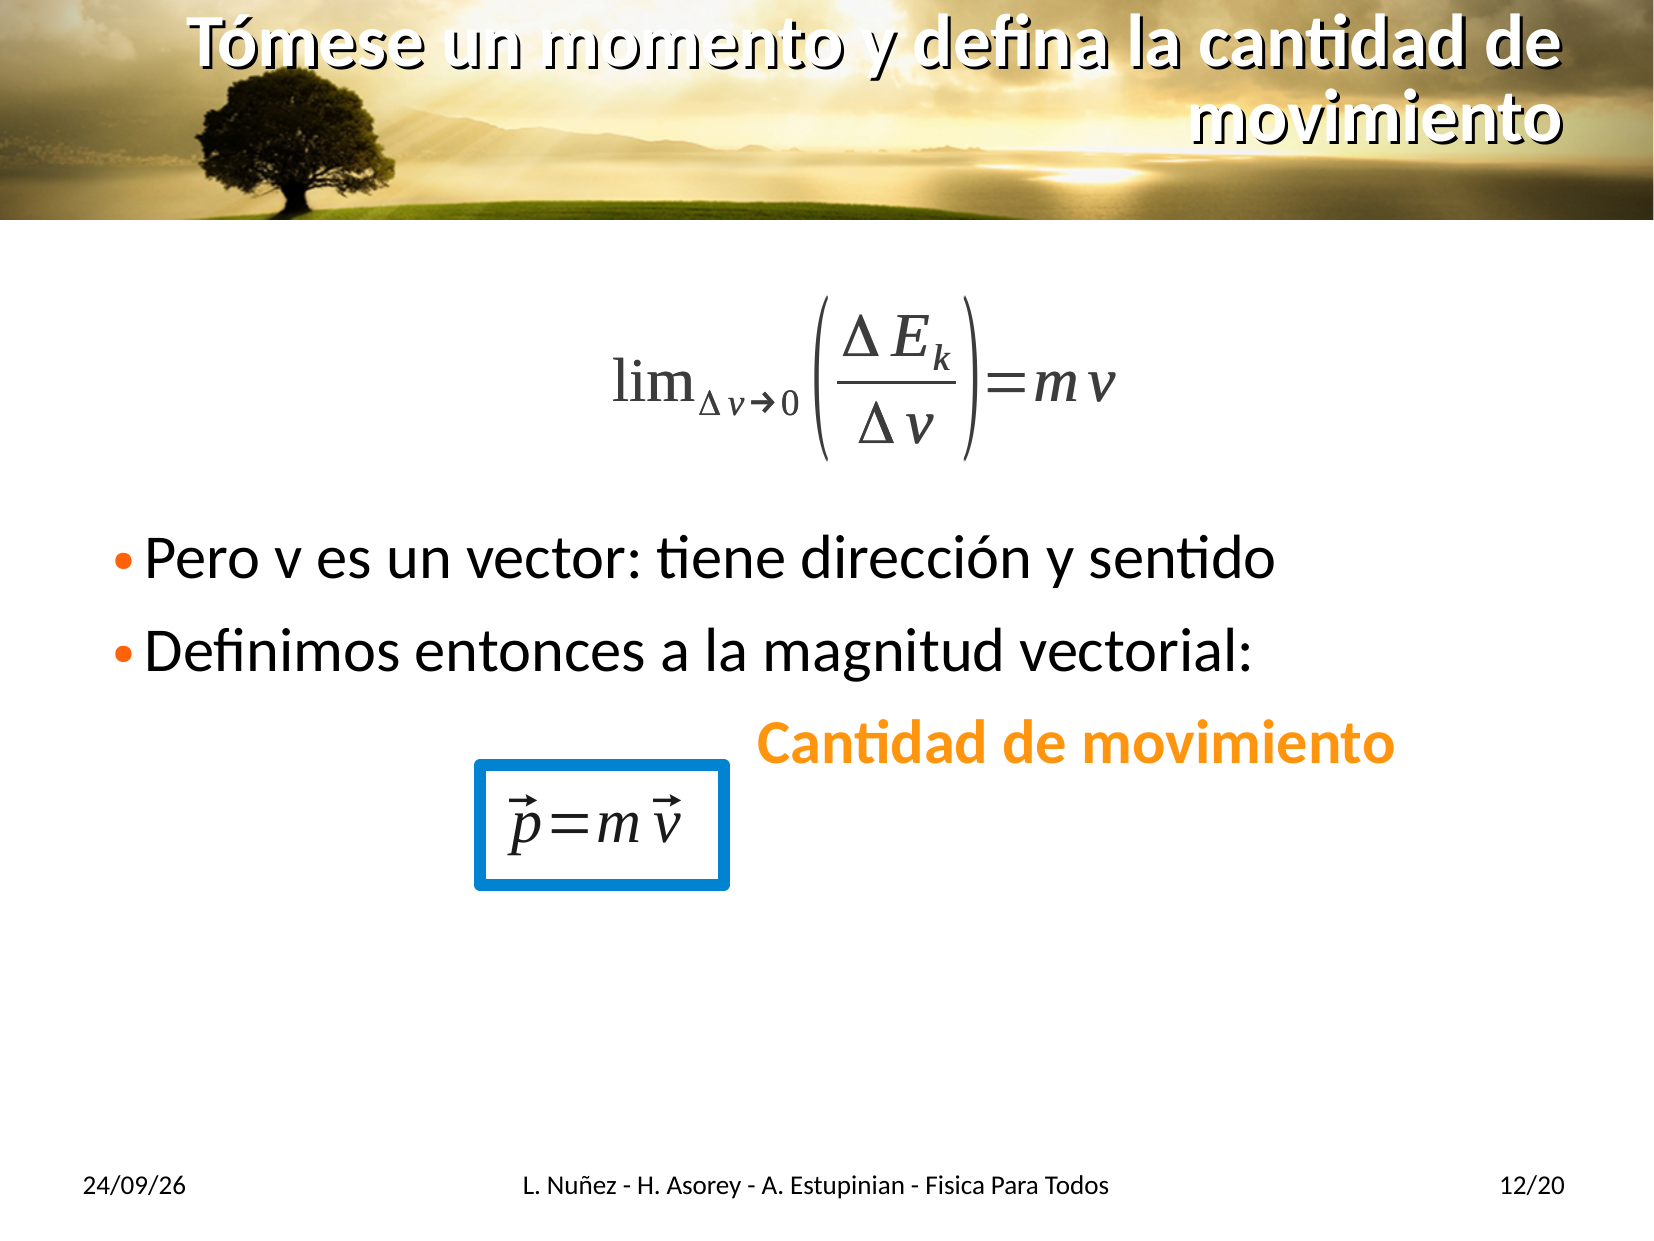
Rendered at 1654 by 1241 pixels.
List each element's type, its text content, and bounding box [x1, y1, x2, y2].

list Pero v es un vector: tiene dirección y sentido Definimos entonces a la magnitud vectorial: Cantidad de movimiento [82, 255, 1571, 1141]
chart [604, 292, 1126, 466]
picture [0, 0, 1654, 220]
title Tómese un momento y defina la cantidad de movimiento [75, 0, 1564, 177]
chart [498, 785, 691, 856]
